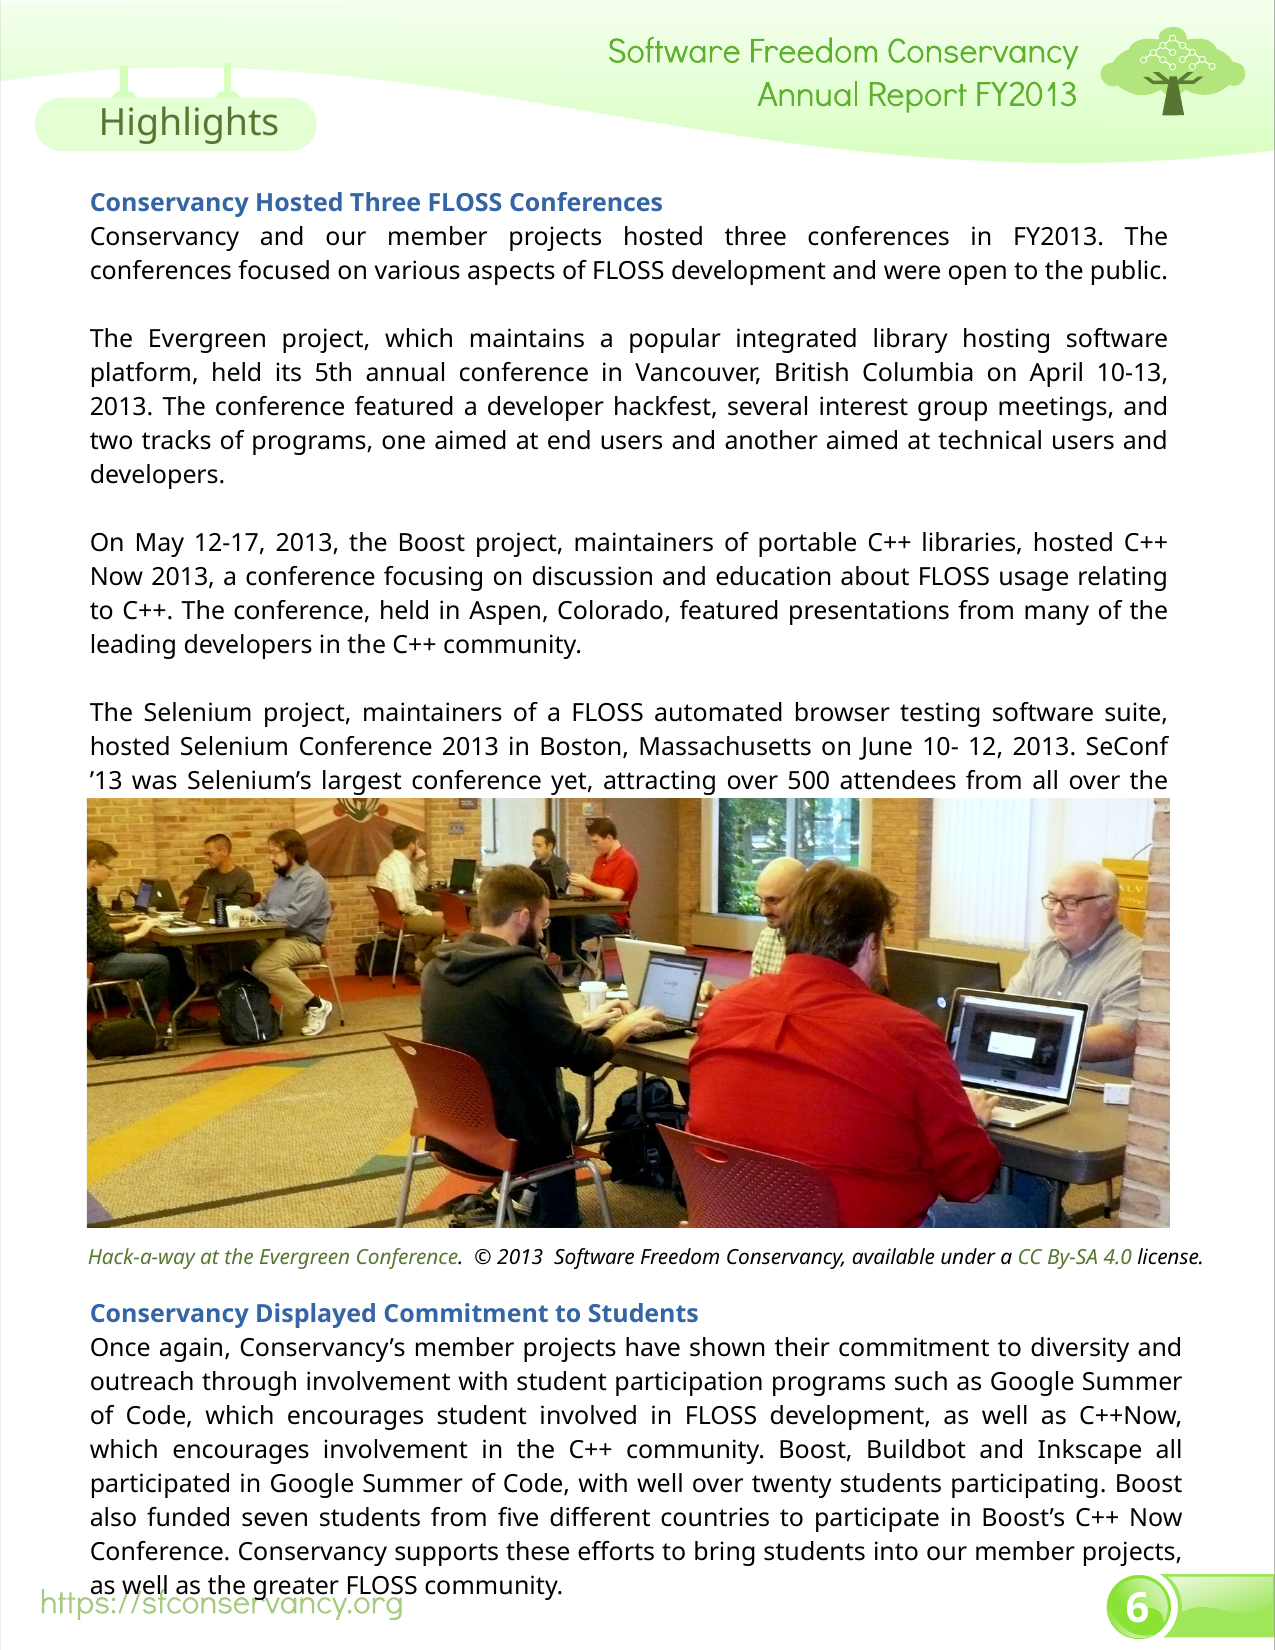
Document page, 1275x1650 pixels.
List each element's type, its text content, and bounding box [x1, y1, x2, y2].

text_box Conservancy Displayed Commitment to Students Once again, Conservancy’s member projects have shown their commitment to diversity and outreach through involvement with student participation programs such as Google Summer of Code, which encourages student involved in FLOSS development, as well as C++Now, which encourages involvement in the C++ community. Boost, Buildbot and Inkscape all participated in Google Summer of Code, with well over twenty students participating. Boost also funded seven students from five different countries to participate in Boost’s C++ Now Conference. Conservancy supports these efforts to bring students into our member projects, as well as the greater FLOSS community. [75, 1296, 1201, 1629]
text_box Hack-a-way at the Evergreen Conference. © 2013 Software Freedom Conservancy, available under a CC By-SA 4.0 license. [73, 1234, 1273, 1296]
text_box Conservancy Hosted Three FLOSS Conferences Conservancy and our member projects hosted three conferences in FY2013. The conferences focused on various aspects of FLOSS development and were open to the public. The Evergreen project, which maintains a popular integrated library hosting software platform, held its 5th annual conference in Vancouver, British Columbia on April 10-13, 2013. The conference featured a developer hackfest, several interest group meetings, and two tracks of programs, one aimed at end users and another aimed at technical users and developers. On May 12-17, 2013, the Boost project, maintainers of portable C++ libraries, hosted C++ Now 2013, a conference focusing on discussion and education about FLOSS usage relating to C++. The conference, held in Aspen, Colorado, featured presentations from many of the leading developers in the C++ community. The Selenium project, maintainers of a FLOSS automated browser testing software suite, hosted Selenium Conference 2013 in Boston, Massachusetts on June 10- 12, 2013. SeConf ’13 was Selenium’s largest conference yet, attracting over 500 attendees from all over the world to network, attend workshops, and learn more about the project. [75, 143, 1186, 799]
text_box Highlights [83, 87, 268, 143]
picture [86, 798, 1171, 1228]
